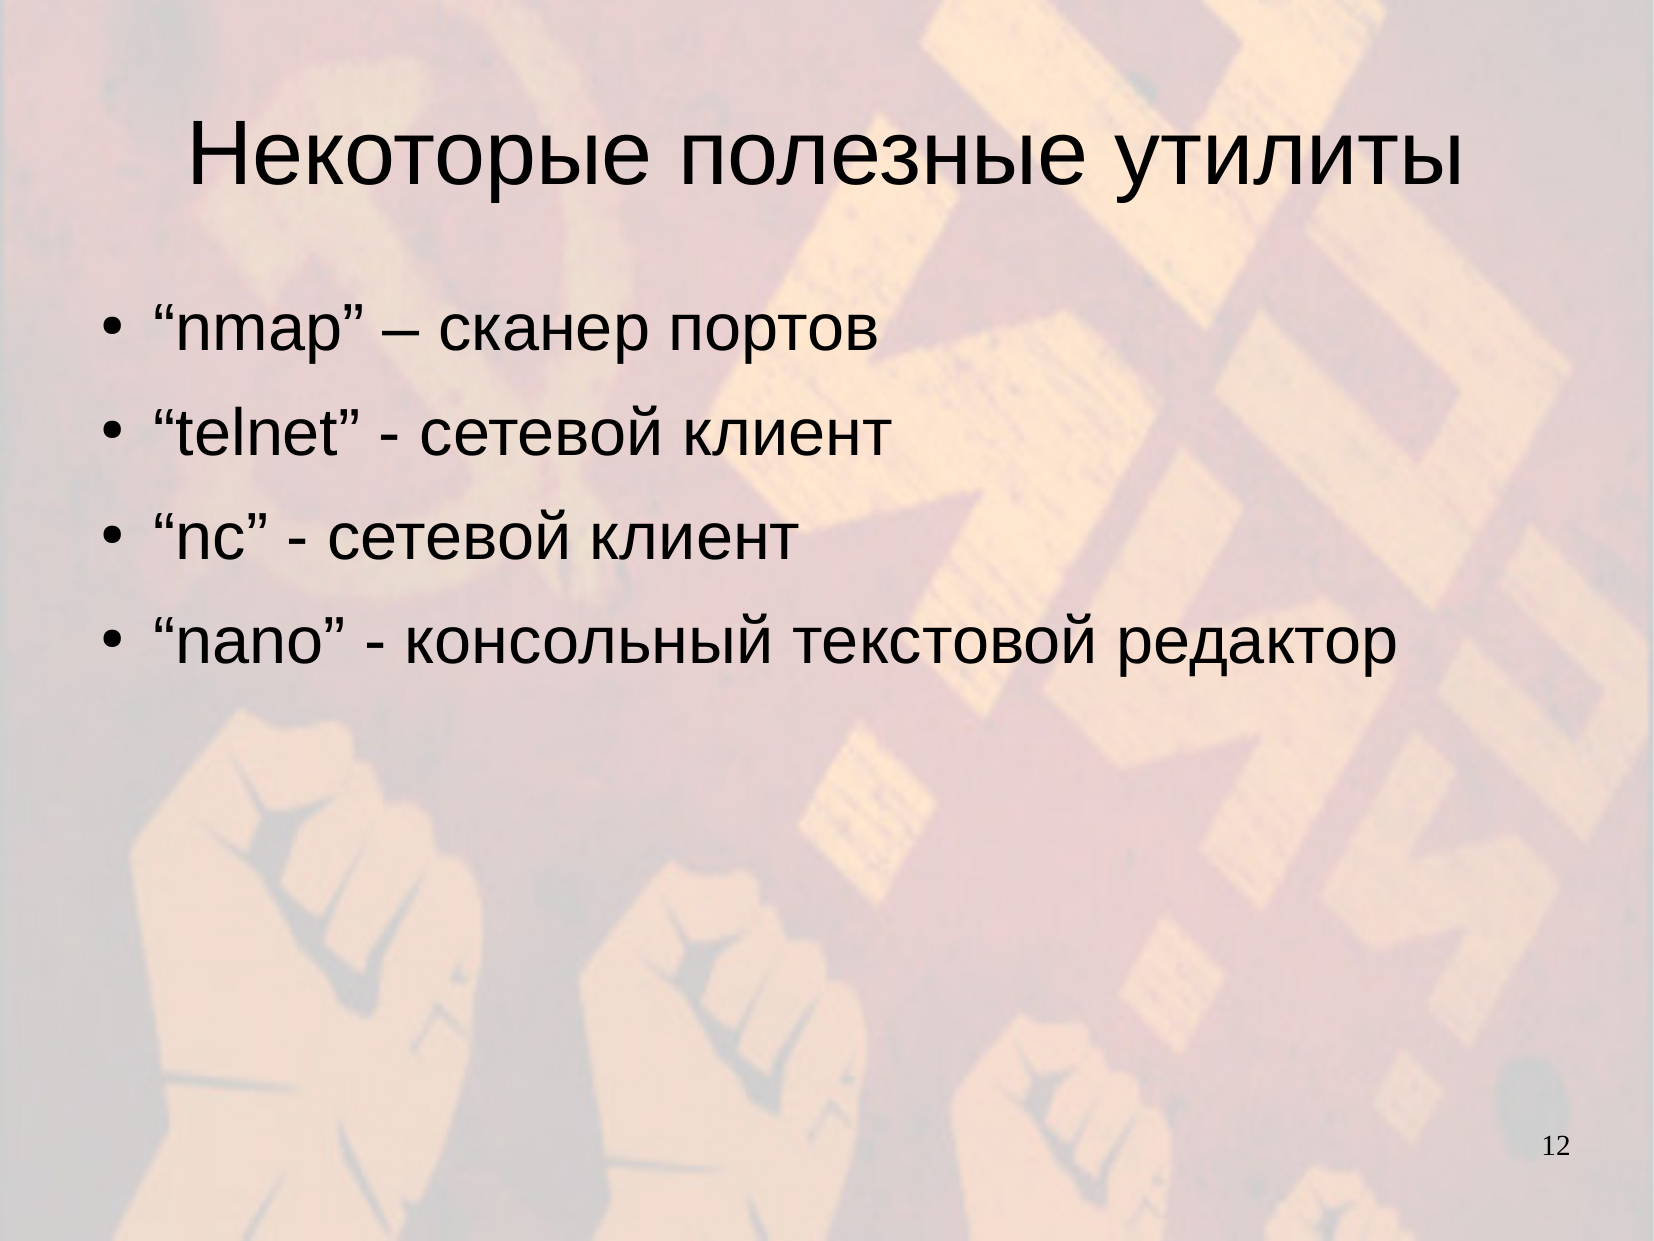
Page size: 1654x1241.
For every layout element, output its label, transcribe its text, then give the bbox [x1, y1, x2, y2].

list “nmap” – сканер портов “telnet” - сетевой клиент “nc” - сетевой клиент “nano” - консольный текстовой редактор [82, 290, 1571, 1010]
title Некоторые полезные утилиты [82, 49, 1571, 257]
picture [0, 0, 1654, 1241]
